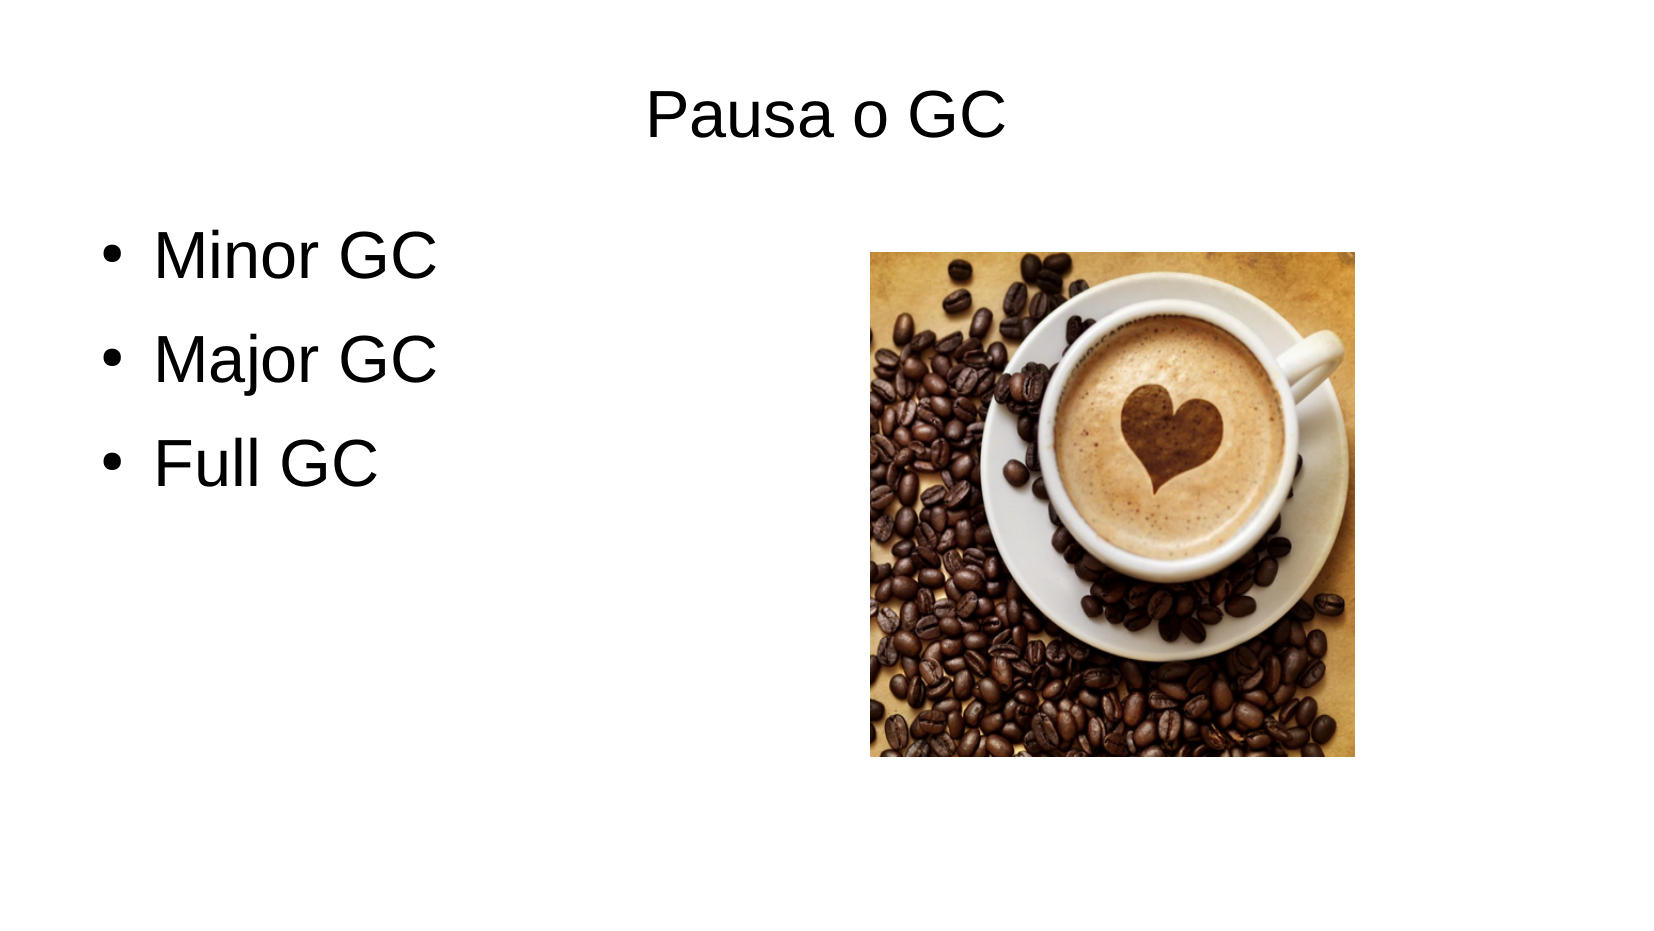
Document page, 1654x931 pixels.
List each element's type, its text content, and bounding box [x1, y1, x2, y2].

list Minor GC Major GC Full GC [82, 217, 1571, 758]
title Pausa o GC [82, 37, 1571, 193]
picture [870, 252, 1355, 758]
